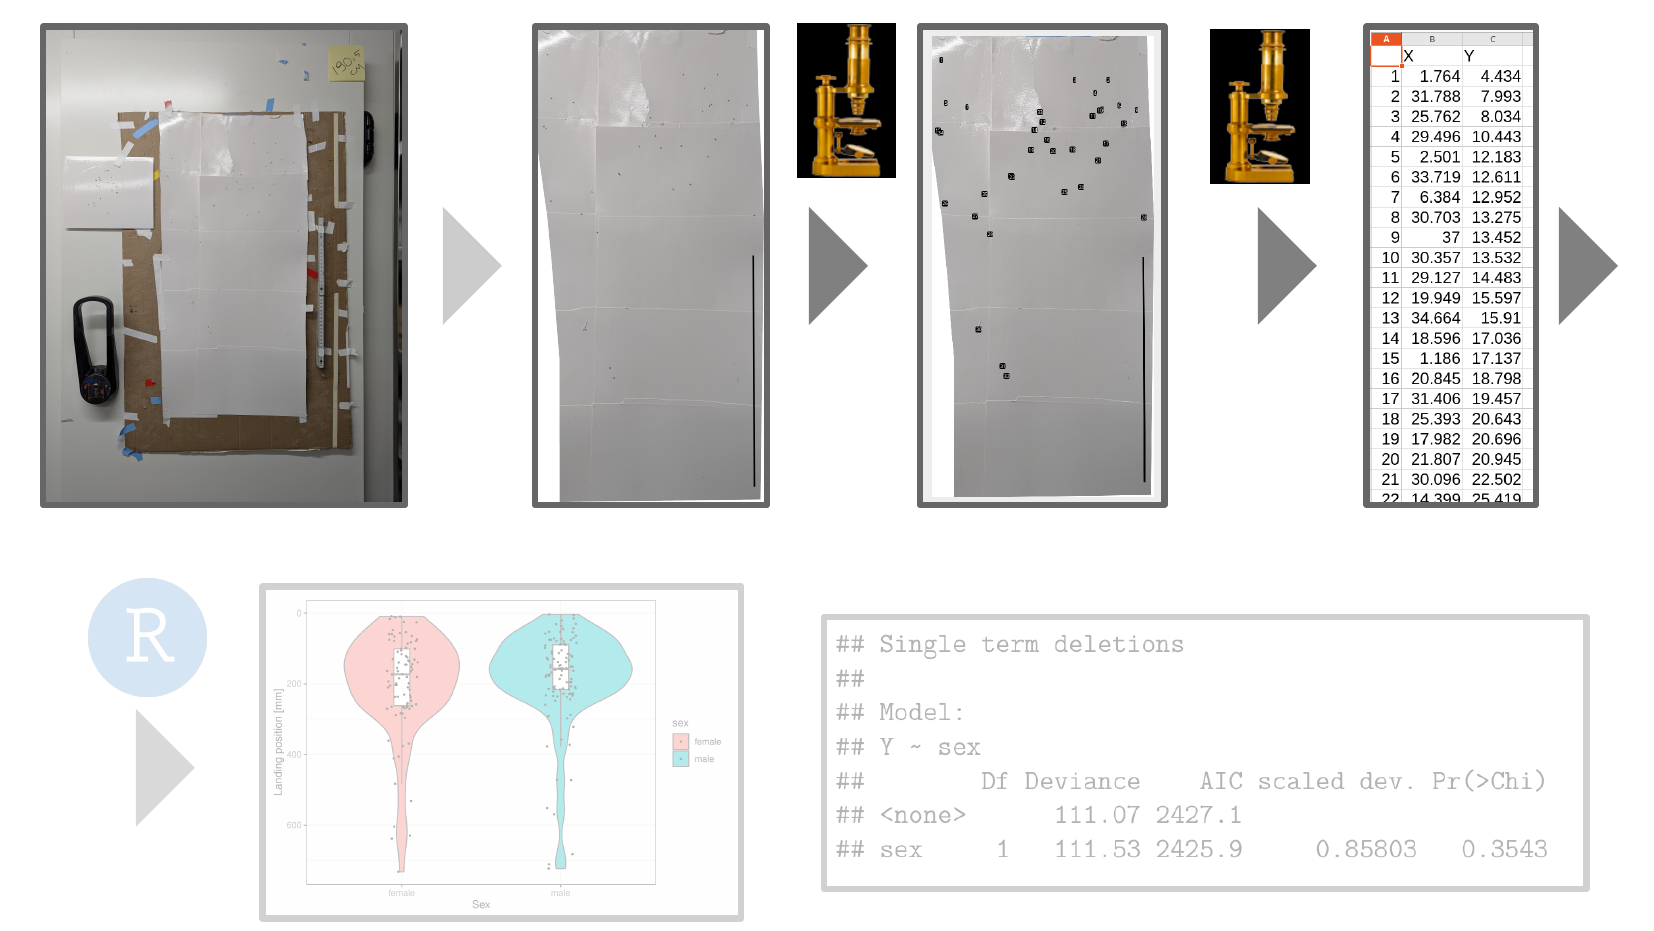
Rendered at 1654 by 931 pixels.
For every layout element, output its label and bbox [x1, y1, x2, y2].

text_box [1558, 206, 1618, 326]
picture [922, 29, 1162, 502]
picture [1210, 29, 1310, 184]
text_box [808, 206, 869, 325]
text_box [29, 561, 1654, 931]
text_box [1257, 206, 1317, 325]
text_box [442, 206, 502, 325]
picture [1369, 29, 1533, 502]
picture [46, 29, 402, 502]
picture [537, 29, 764, 502]
picture [797, 23, 896, 178]
